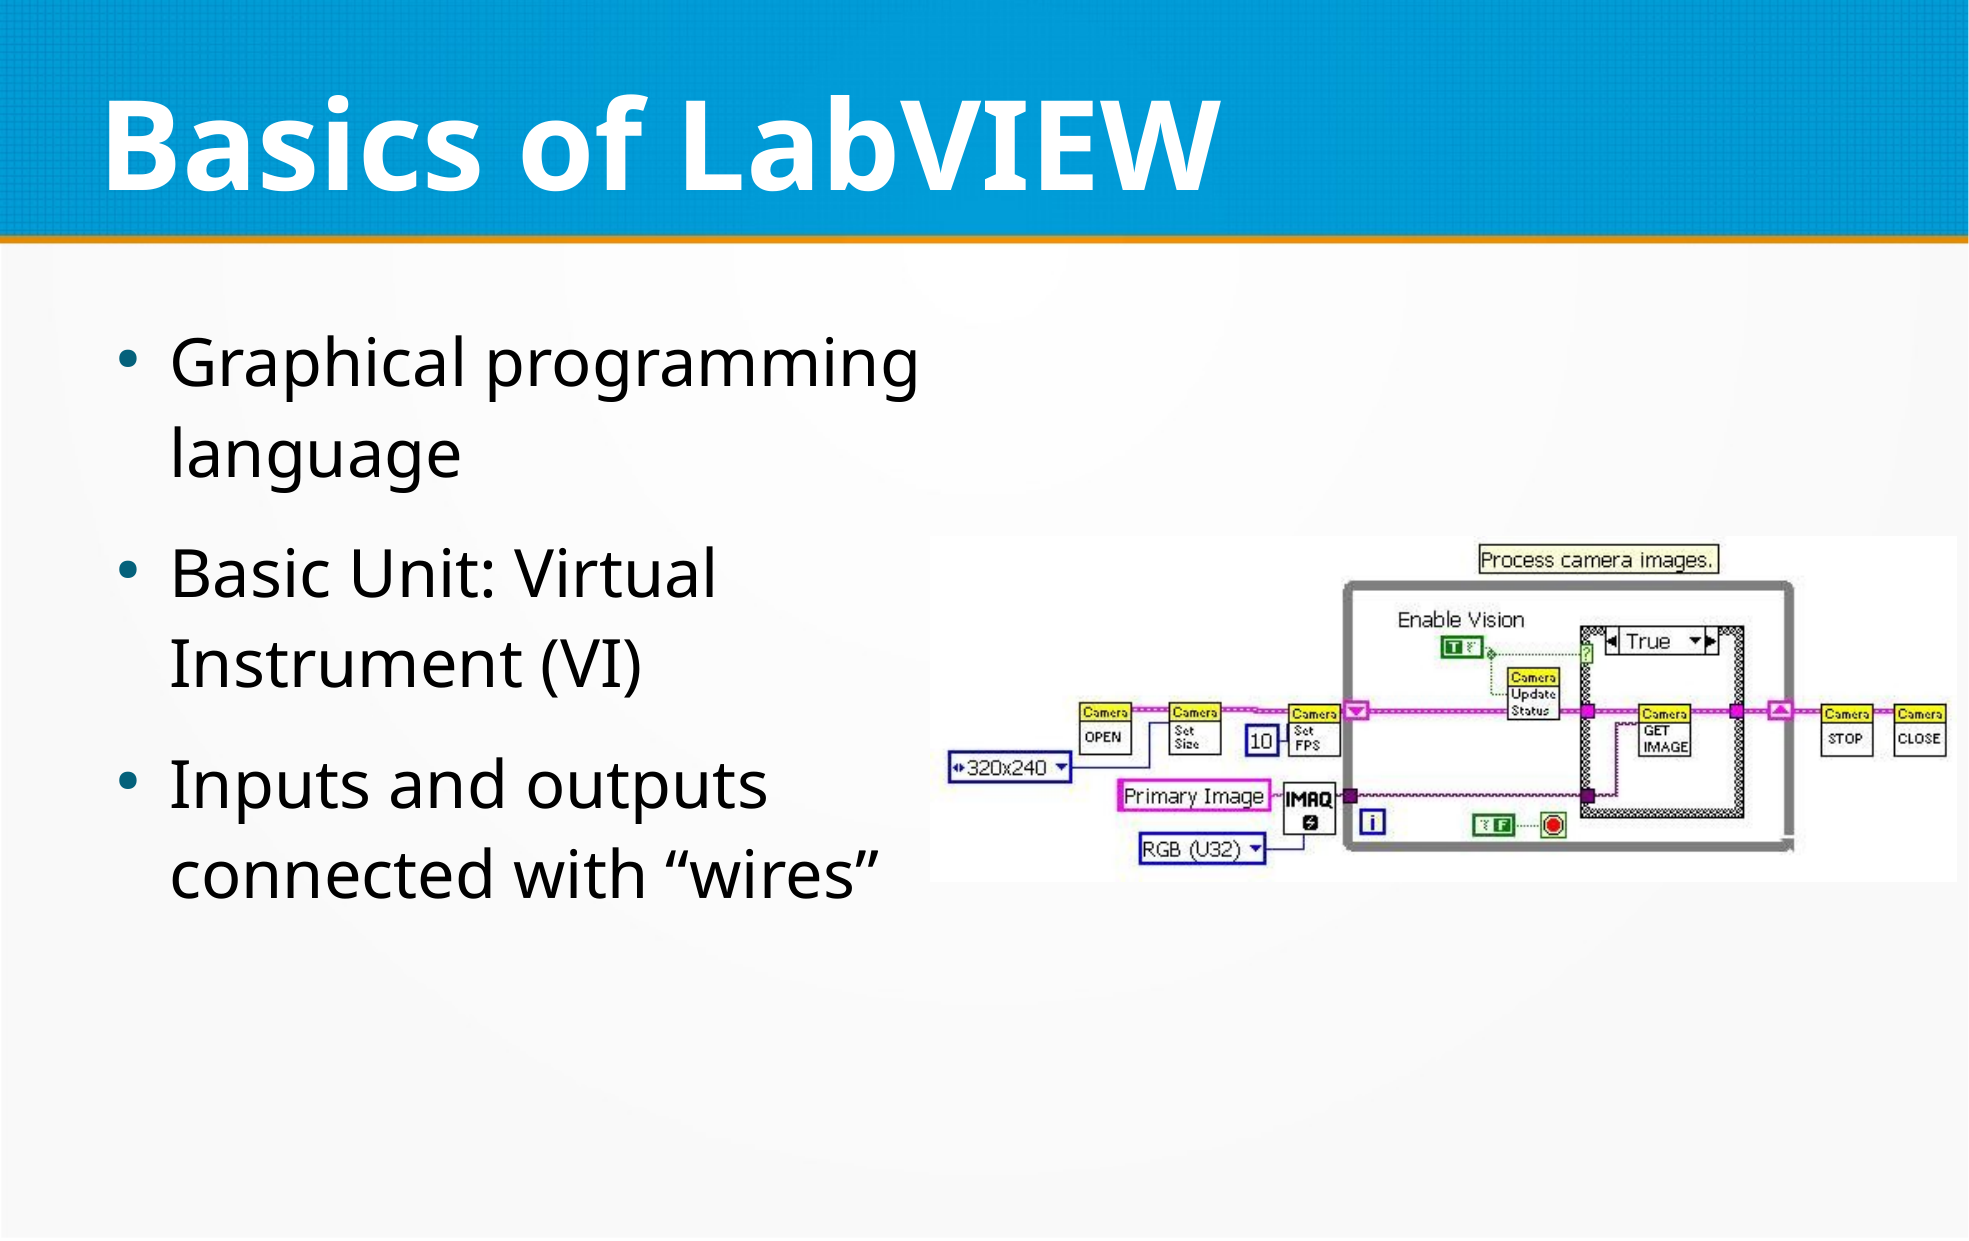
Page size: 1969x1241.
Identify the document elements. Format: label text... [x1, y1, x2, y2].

picture [0, 233, 1969, 1241]
list Graphical programming language Basic Unit: Virtual Instrument (VI) Inputs and outputs connected with “wires” [98, 315, 958, 1081]
title Basics of LabVIEW [98, 19, 1870, 227]
